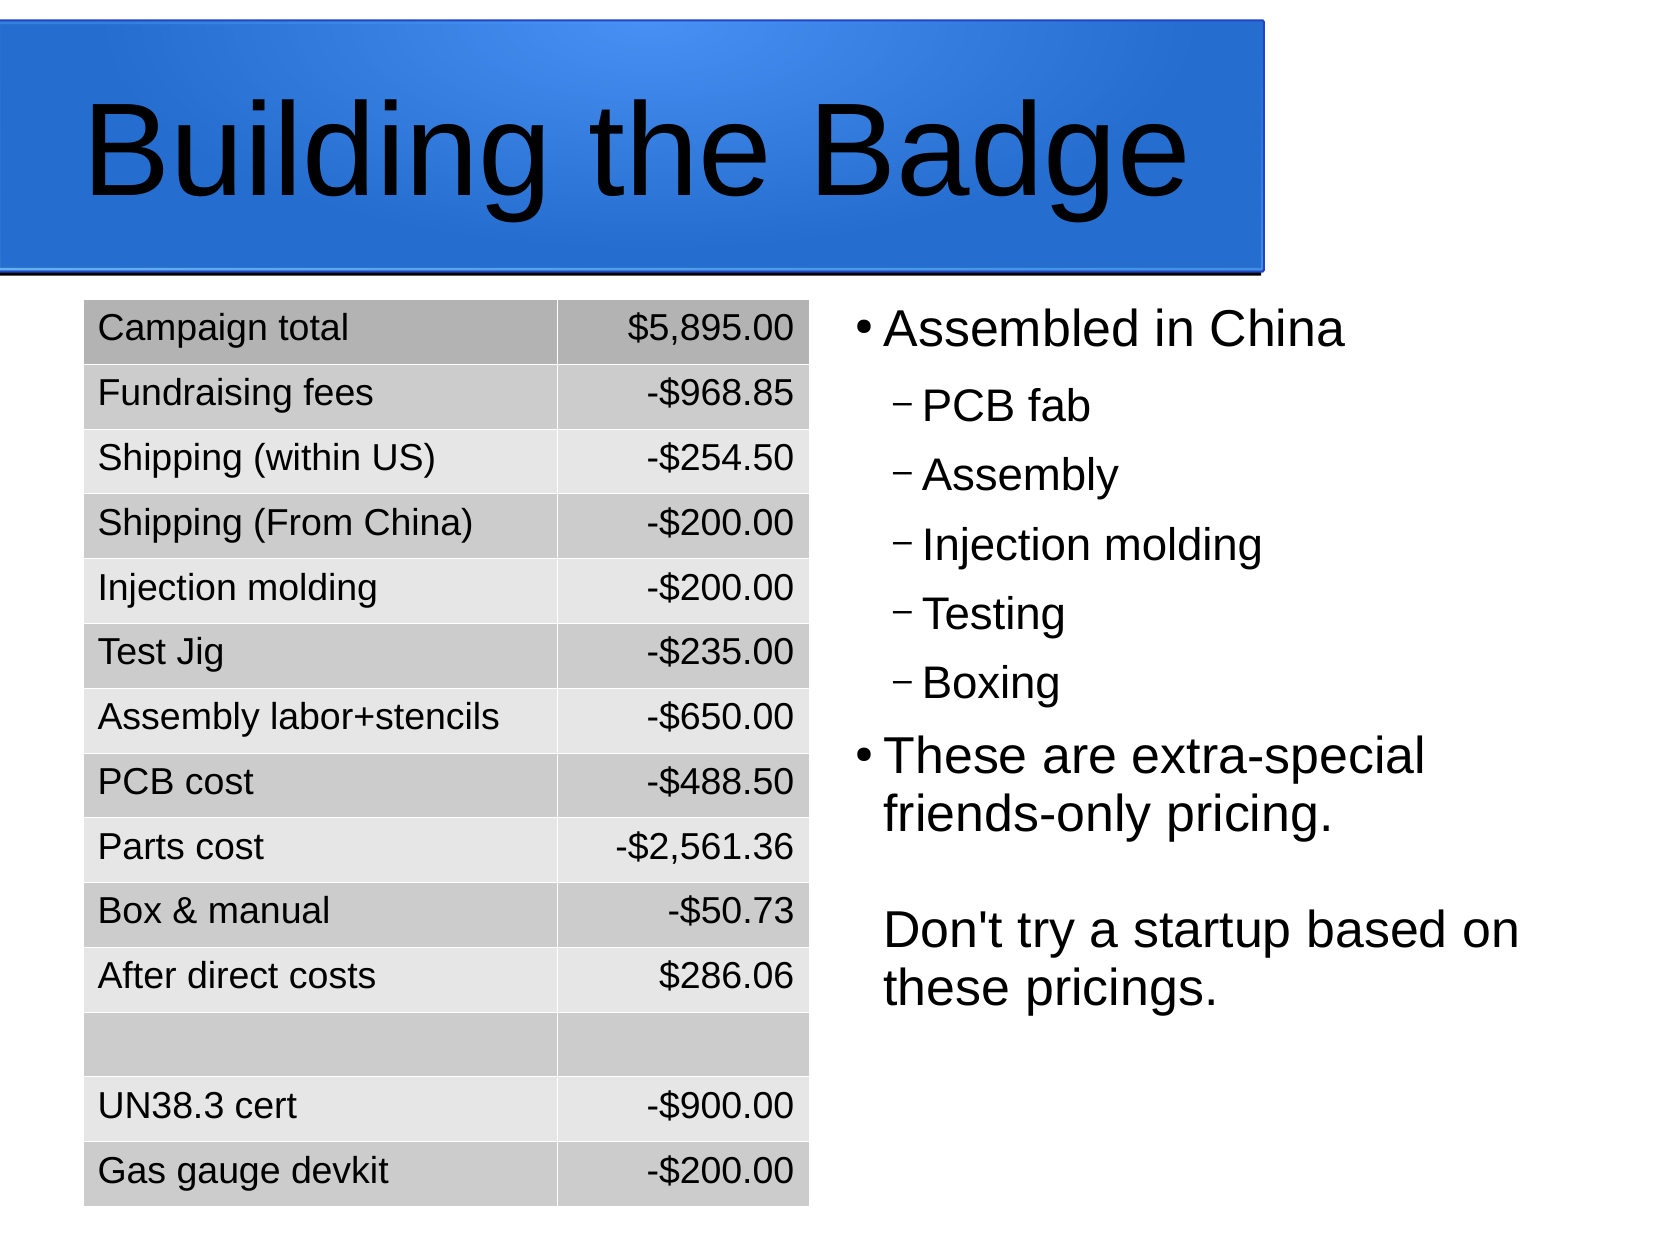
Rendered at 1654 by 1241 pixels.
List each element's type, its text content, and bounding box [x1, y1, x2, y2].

table_cell [558, 1013, 809, 1076]
table_cell -$200.00 [558, 494, 809, 558]
table_cell -$2,561.36 [558, 818, 809, 882]
table_cell -$650.00 [558, 689, 809, 753]
table_cell -$968.85 [558, 365, 809, 429]
table_cell Assembly labor+stencils [84, 689, 557, 753]
table_header Campaign total [84, 300, 557, 364]
table_cell Shipping (within US) [84, 430, 557, 493]
table_cell PCB cost [84, 754, 557, 817]
table_cell Box & manual [84, 883, 557, 947]
title Building the Badge [82, 47, 1235, 252]
table_cell -$900.00 [558, 1077, 809, 1141]
table_cell Parts cost [84, 818, 557, 882]
table_cell -$254.50 [558, 430, 809, 493]
list Assembled in China PCB fab Assembly Injection molding Testing Boxing These are extra-special friends-only pricing. Don't try a startup based on these pricings. [845, 299, 1572, 1019]
table_header $5,895.00 [558, 300, 809, 364]
table_cell Gas gauge devkit [84, 1142, 557, 1206]
table_cell $286.06 [558, 948, 809, 1012]
table_cell After direct costs [84, 948, 557, 1012]
table_cell Shipping (From China) [84, 494, 557, 558]
table_cell UN38.3 cert [84, 1077, 557, 1141]
table_cell -$50.73 [558, 883, 809, 947]
table_cell Test Jig [84, 624, 557, 688]
table_cell -$200.00 [558, 559, 809, 623]
table_cell [84, 1013, 557, 1076]
table_cell Fundraising fees [84, 365, 557, 429]
table_cell -$200.00 [558, 1142, 809, 1206]
table_cell Injection molding [84, 559, 557, 623]
table_cell -$235.00 [558, 624, 809, 688]
table_cell -$488.50 [558, 754, 809, 817]
